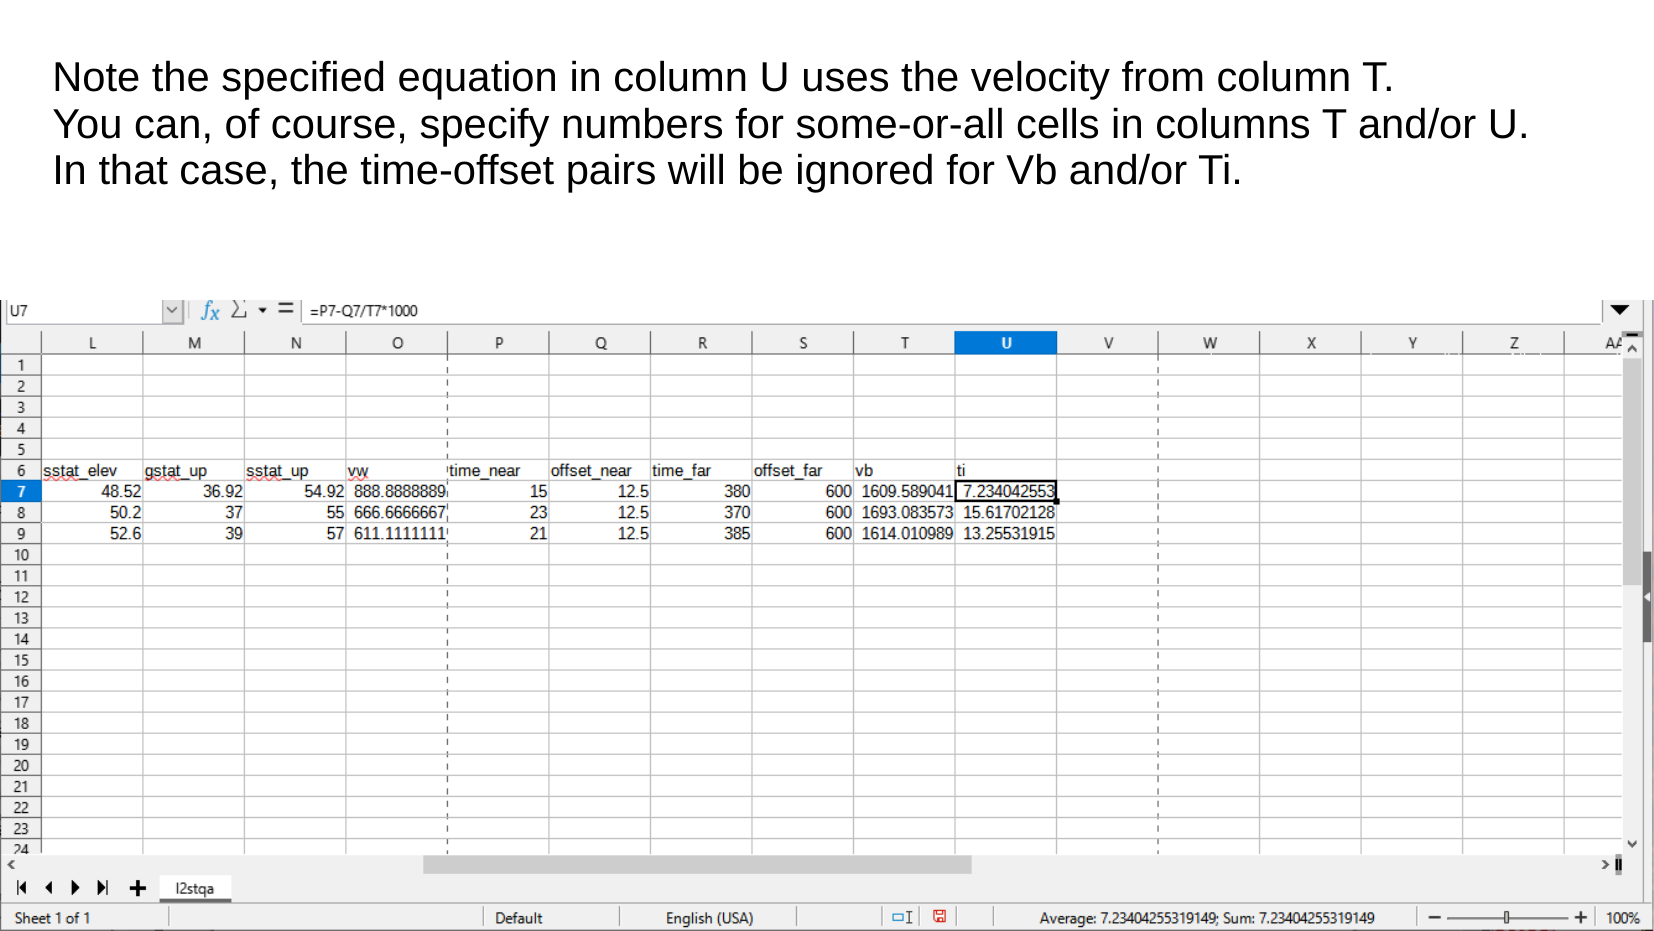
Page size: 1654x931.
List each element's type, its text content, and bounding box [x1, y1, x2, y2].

text_box Note the specified equation in column U uses the velocity from column T. You can, of course, specify numbers for some-or-all cells in columns T and/or U. In that case, the time-offset pairs will be ignored for Vb and/or Ti. [37, 0, 1654, 248]
picture [0, 300, 1654, 931]
